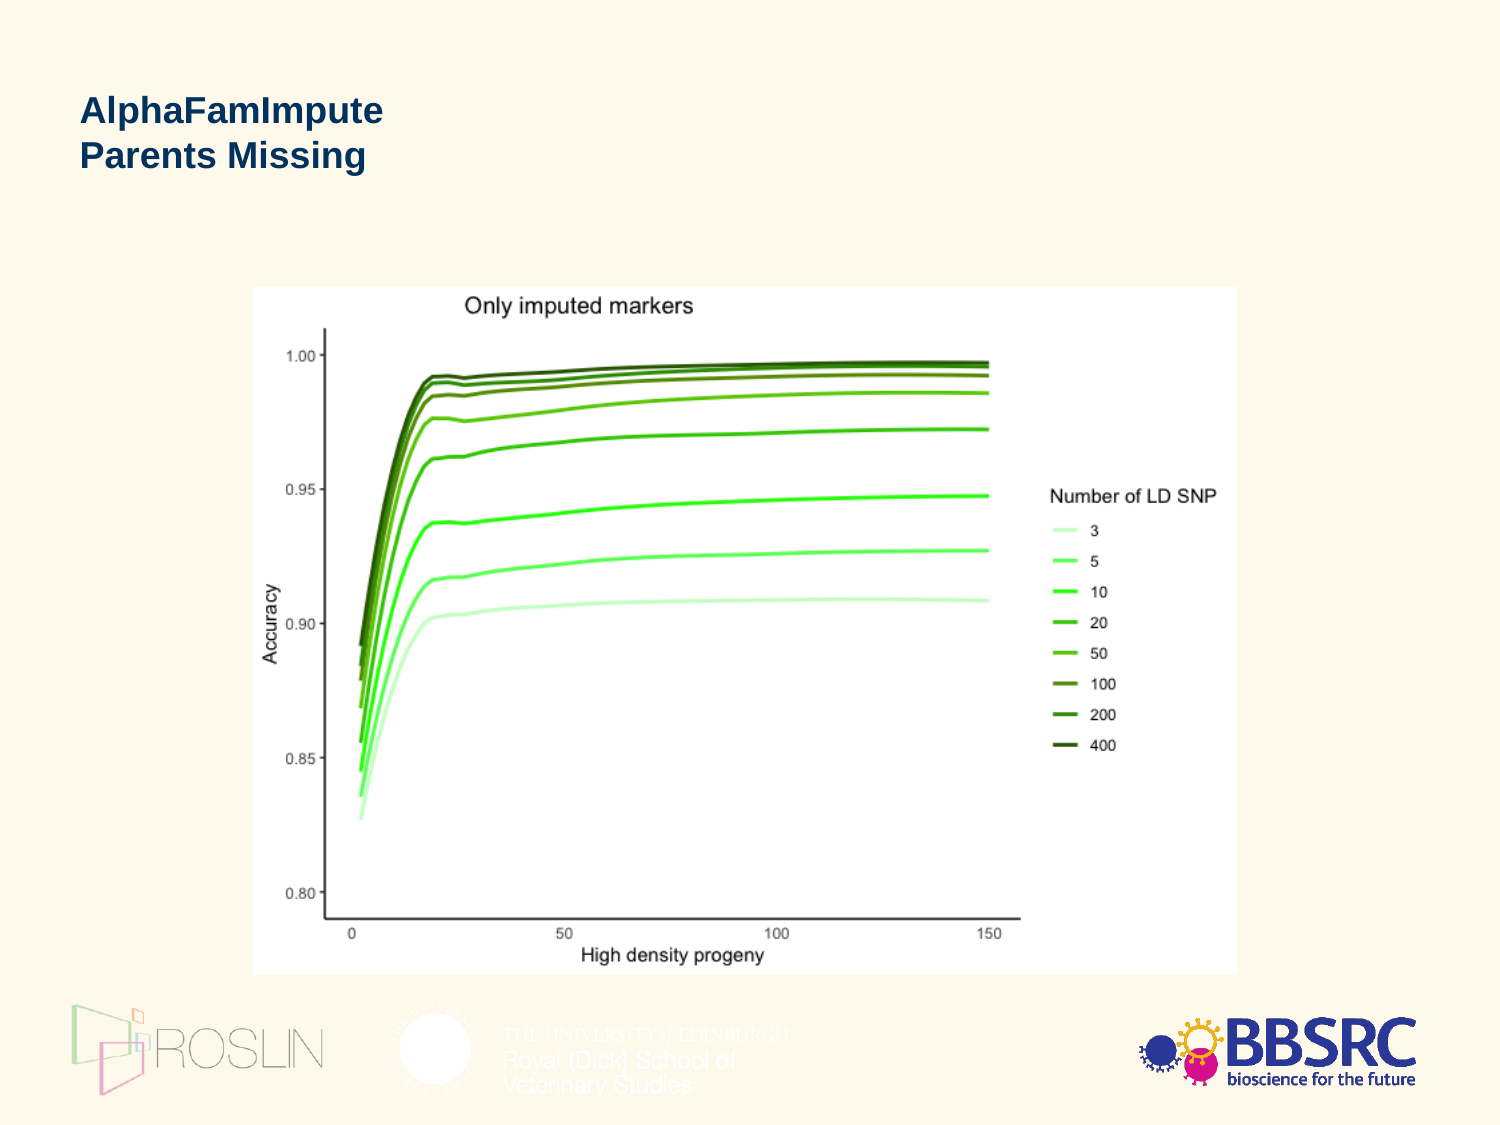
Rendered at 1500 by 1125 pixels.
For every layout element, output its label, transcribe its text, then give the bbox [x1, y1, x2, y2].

picture [1137, 1014, 1416, 1092]
title AlphaFamImpute Parents Missing [64, 78, 1425, 185]
picture [64, 287, 1237, 1118]
